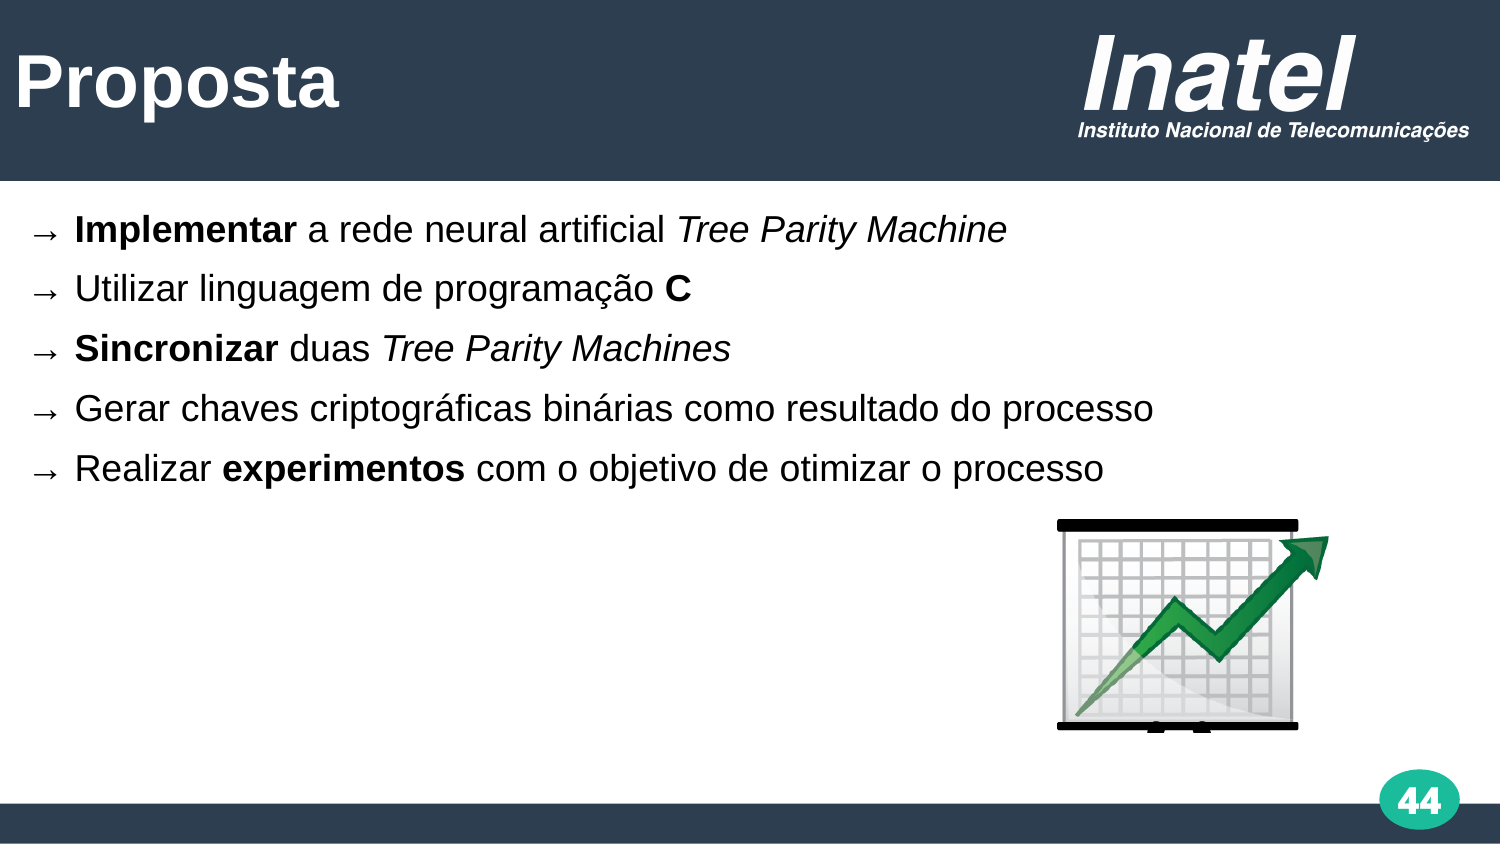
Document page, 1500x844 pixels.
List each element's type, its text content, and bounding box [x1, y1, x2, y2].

picture [1057, 519, 1329, 733]
text_box Proposta [0, 27, 1063, 136]
text_box → Implementar a rede neural artificial Tree Parity Machine → Utilizar linguagem de programação C → Sincronizar duas Tree Parity Machines → Gerar chaves criptográficas binárias como resultado do processo → Realizar experimentos com o objetivo de otimizar o processo [11, 200, 1477, 497]
picture [1078, 35, 1469, 142]
